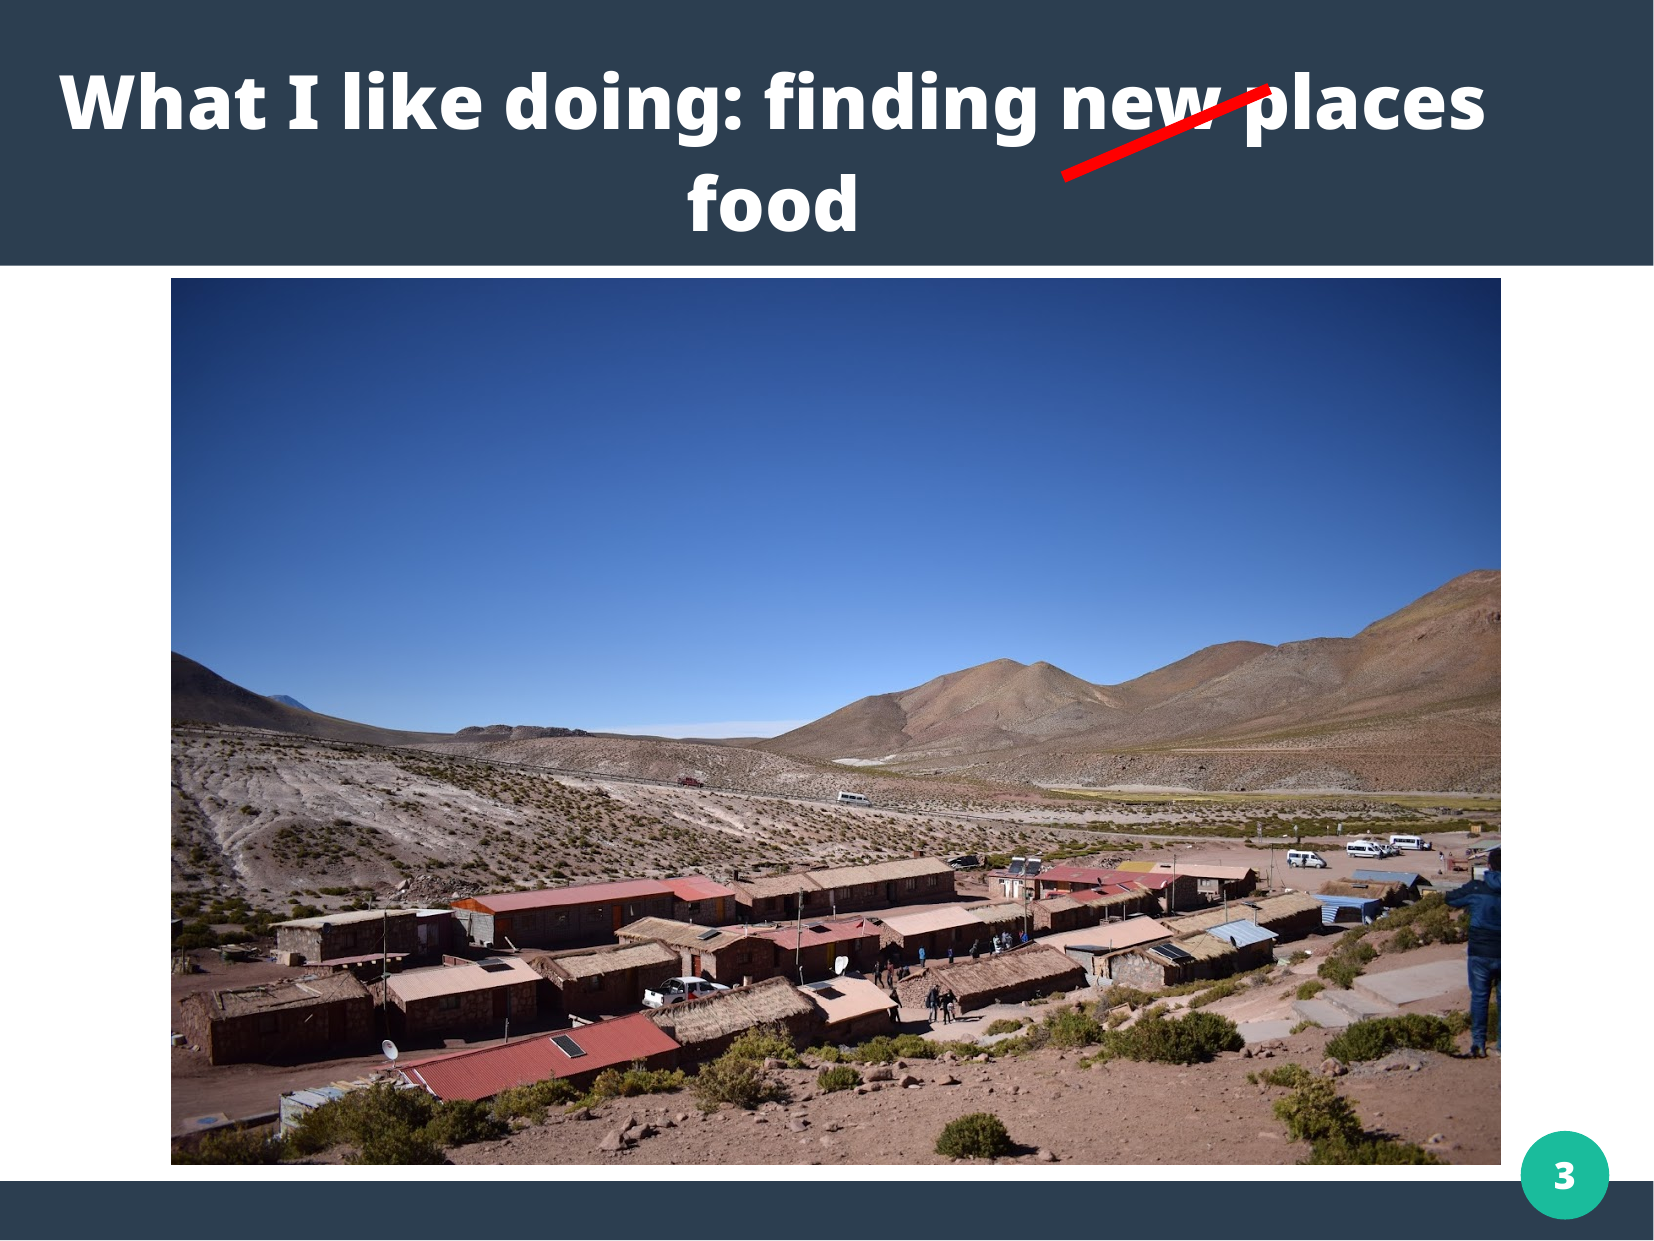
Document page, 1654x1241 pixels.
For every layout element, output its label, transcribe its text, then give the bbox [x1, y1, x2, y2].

title What I like doing: finding new places food [59, 49, 1595, 207]
picture [171, 278, 1501, 1165]
